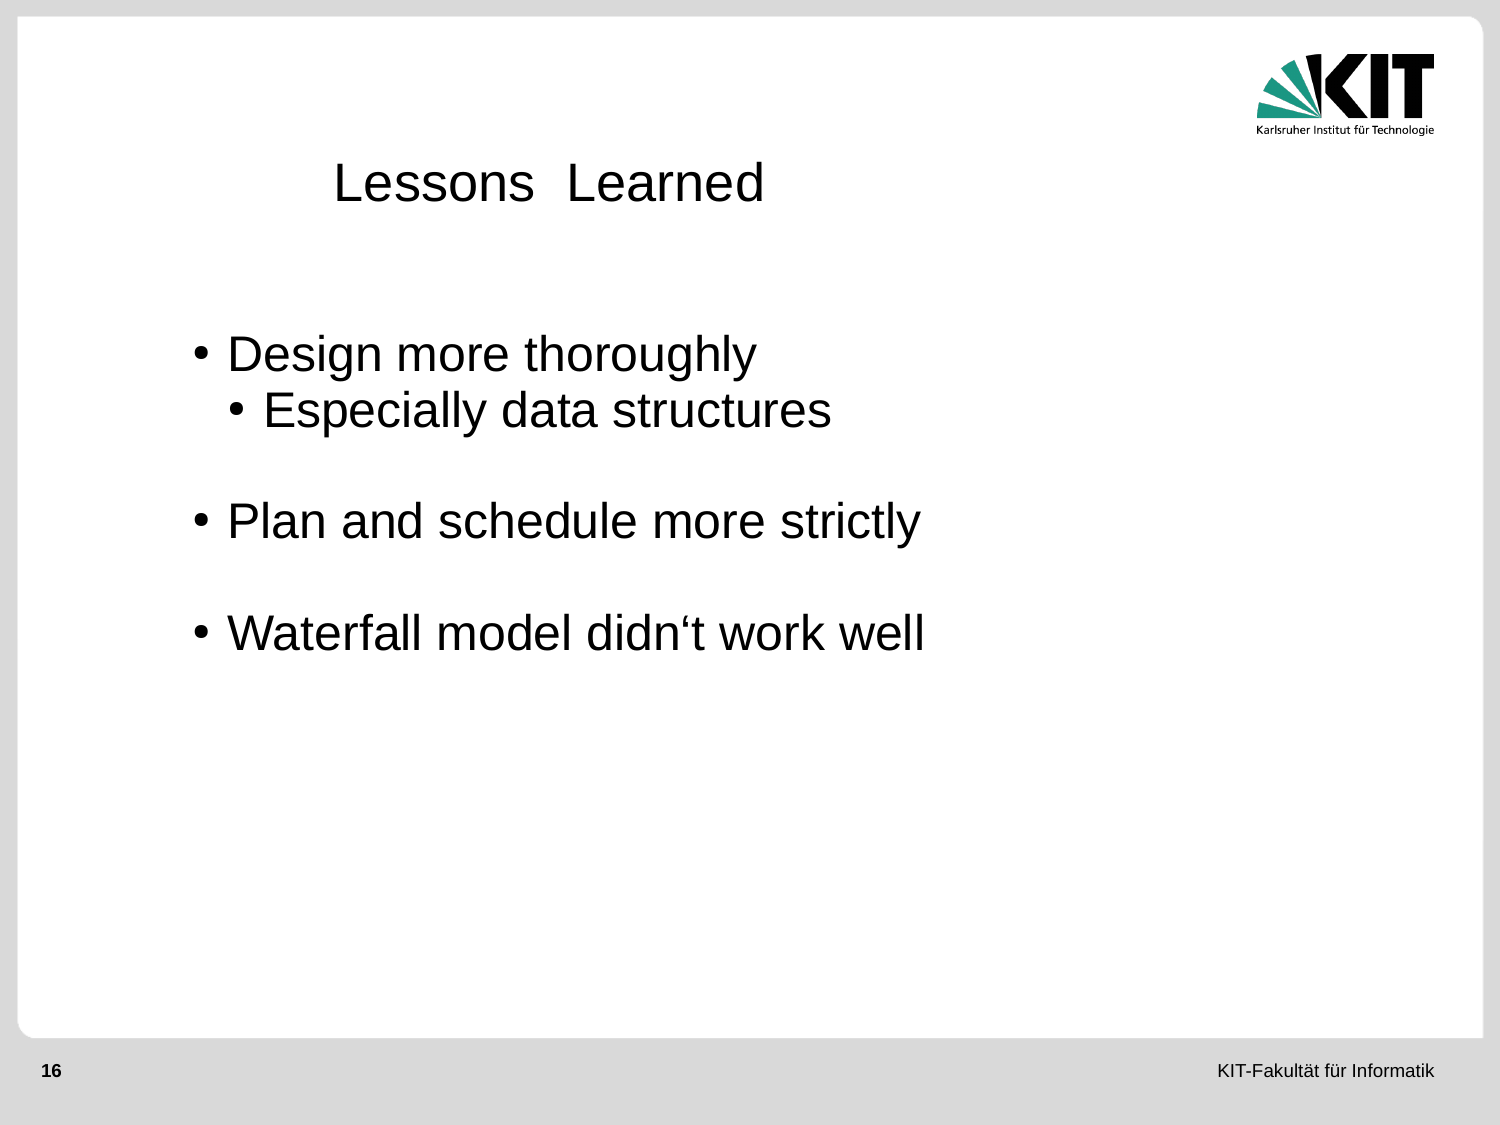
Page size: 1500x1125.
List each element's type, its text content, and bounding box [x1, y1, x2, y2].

text_box Design more thoroughly Especially data structures Plan and schedule more strictly Waterfall model didn‘t work well [177, 318, 1099, 892]
text_box Lessons Learned [318, 145, 1158, 237]
picture [0, 0, 1500, 1125]
